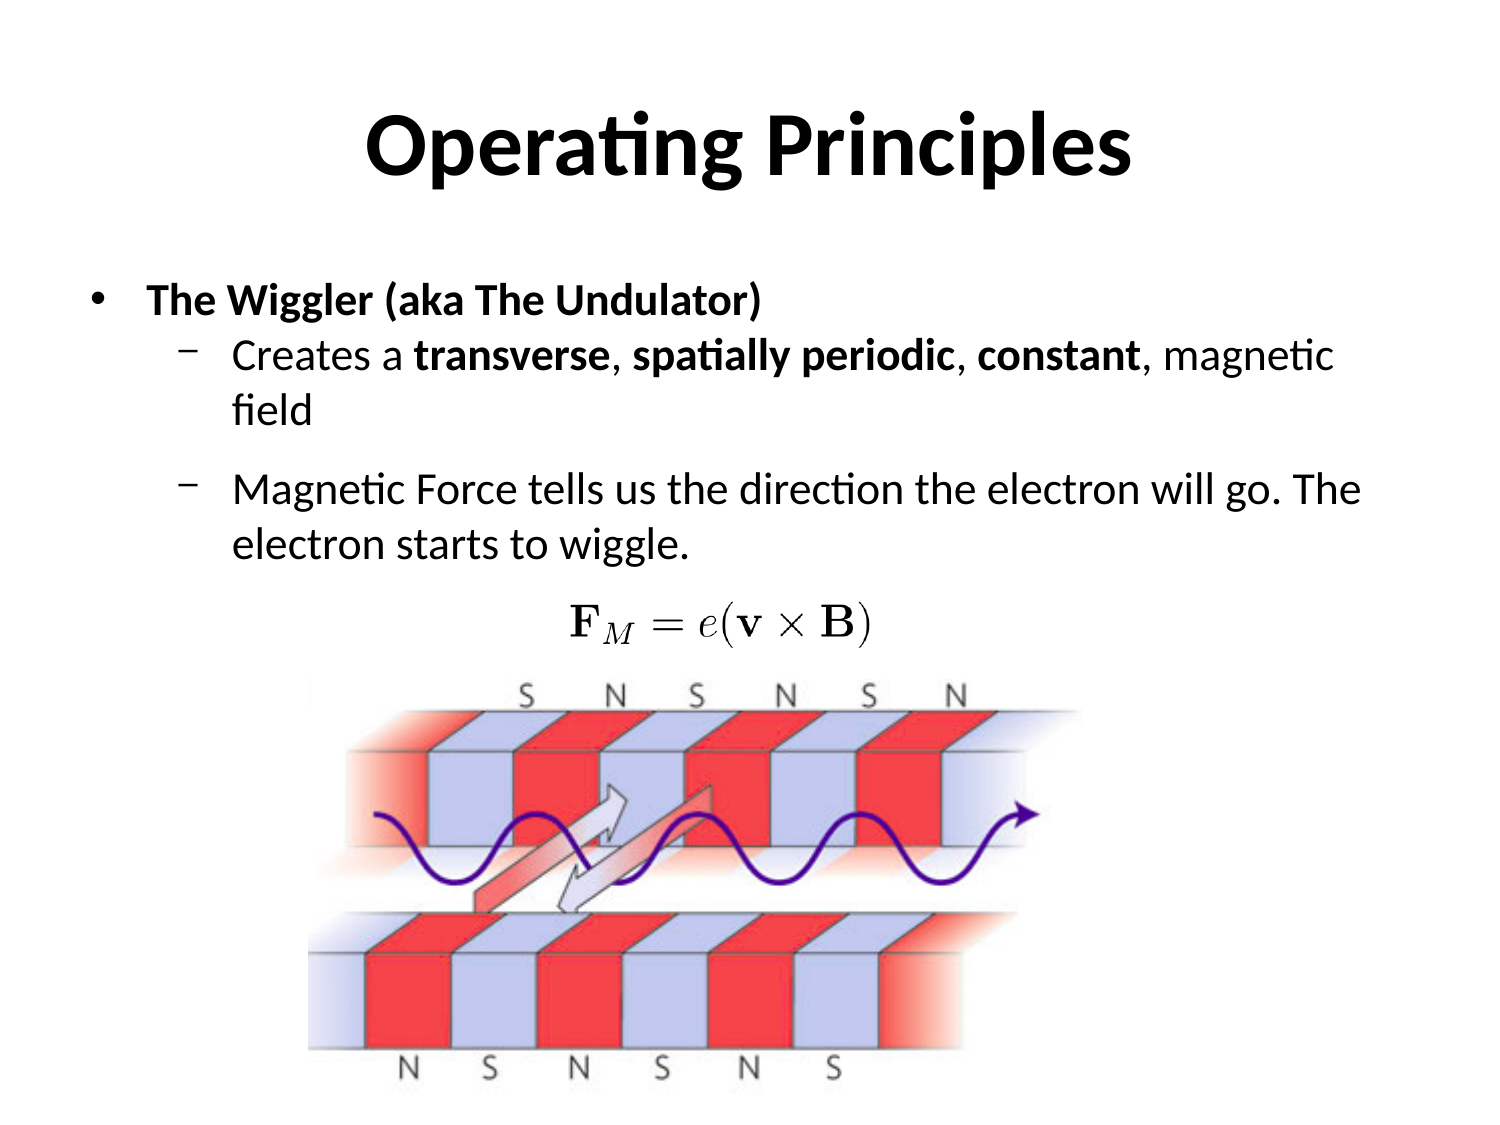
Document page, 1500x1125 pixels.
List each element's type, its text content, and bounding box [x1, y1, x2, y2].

picture [308, 679, 1111, 1107]
list The Wiggler (aka The Undulator) Creates a transverse, spatially periodic, constant, magnetic field Magnetic Force tells us the direction the electron will go. The electron starts to wiggle. [75, 262, 1426, 1005]
picture [551, 578, 886, 668]
title Operating Principles [75, 45, 1425, 233]
